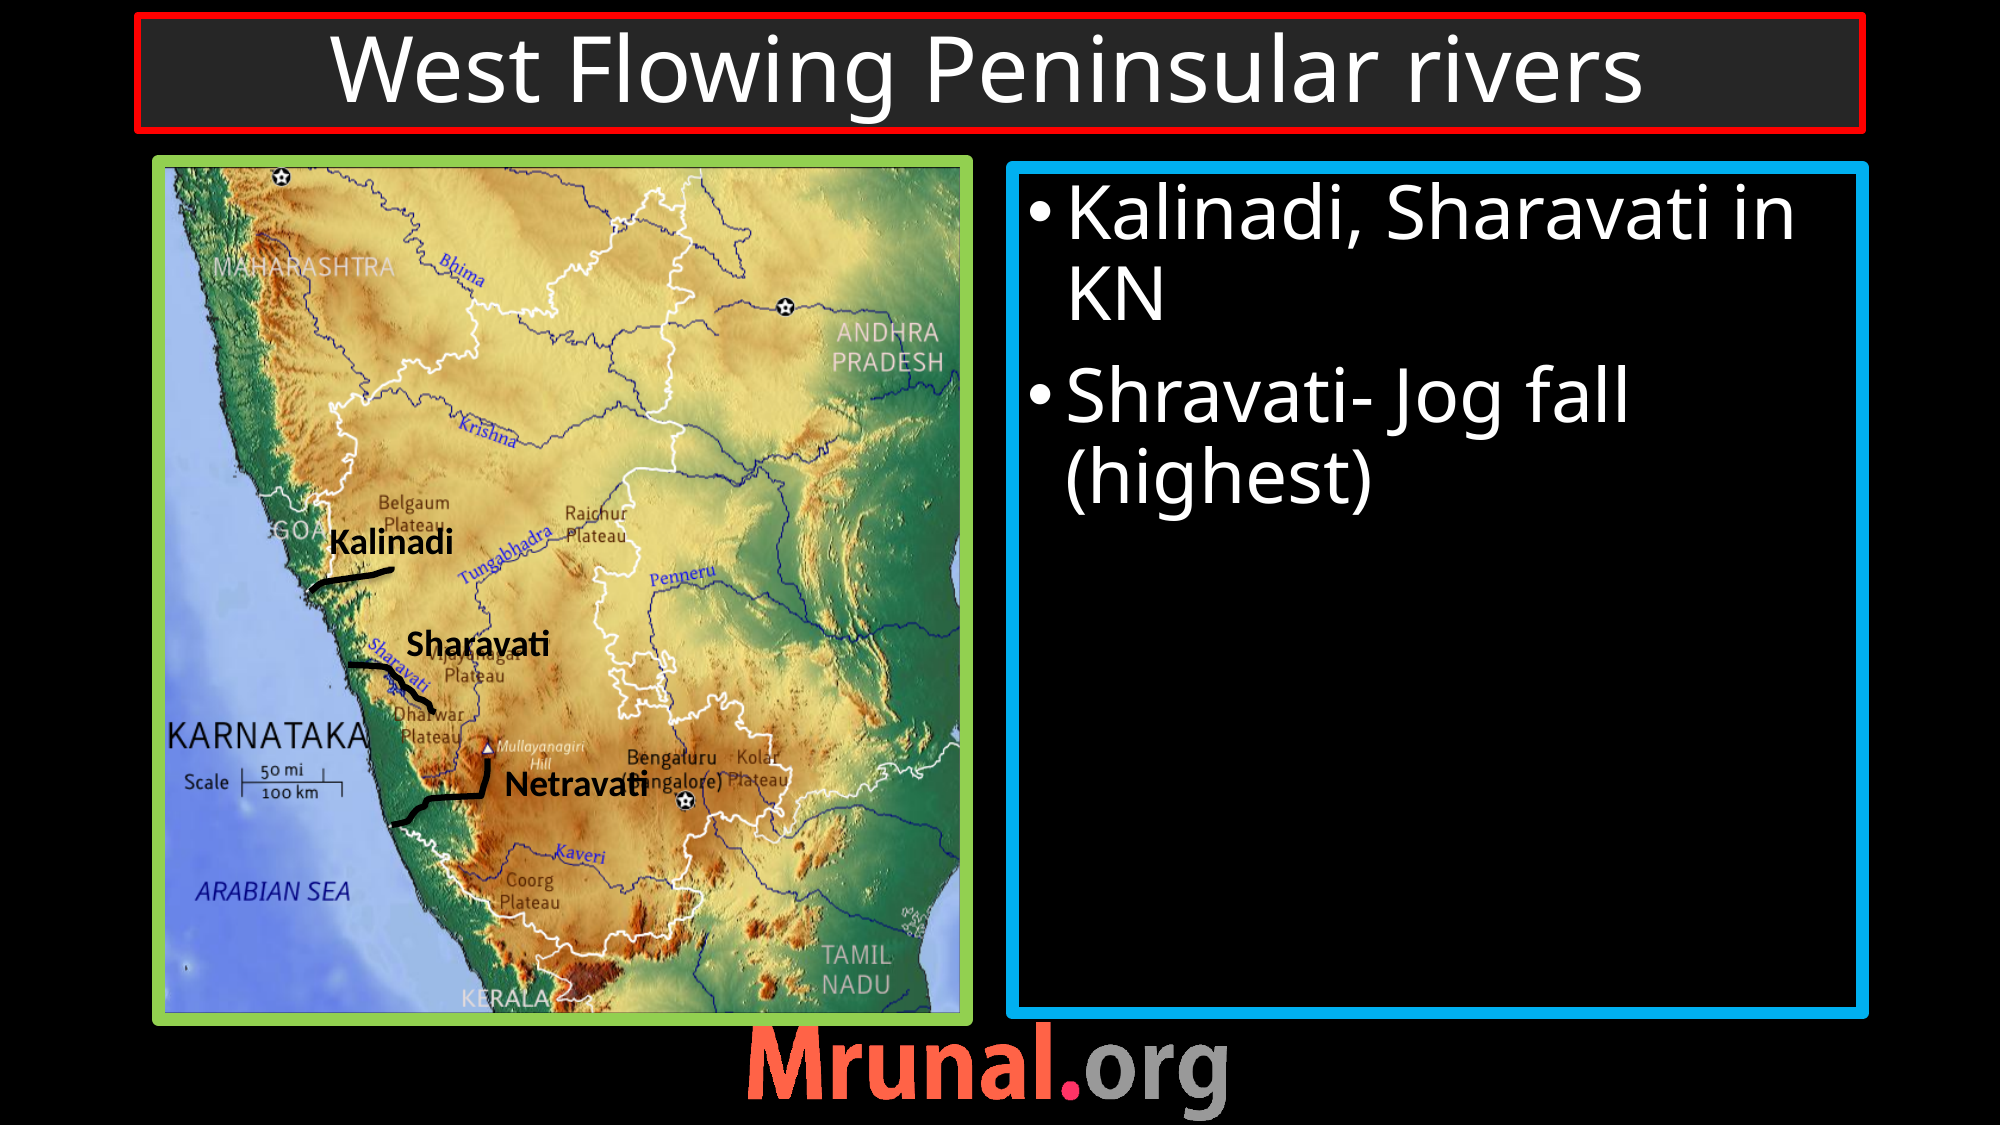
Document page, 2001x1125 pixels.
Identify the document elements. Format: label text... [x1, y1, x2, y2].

text_box Kalinadi [314, 509, 490, 570]
list Kalinadi, Sharavati in KN Shravati- Jog fall (highest) [1012, 167, 1863, 1014]
picture [741, 1005, 1230, 1125]
title West Flowing Peninsular rivers [137, 15, 1863, 131]
text_box Sharavati [391, 611, 567, 672]
picture [164, 167, 961, 1014]
text_box Netravati [489, 751, 665, 812]
